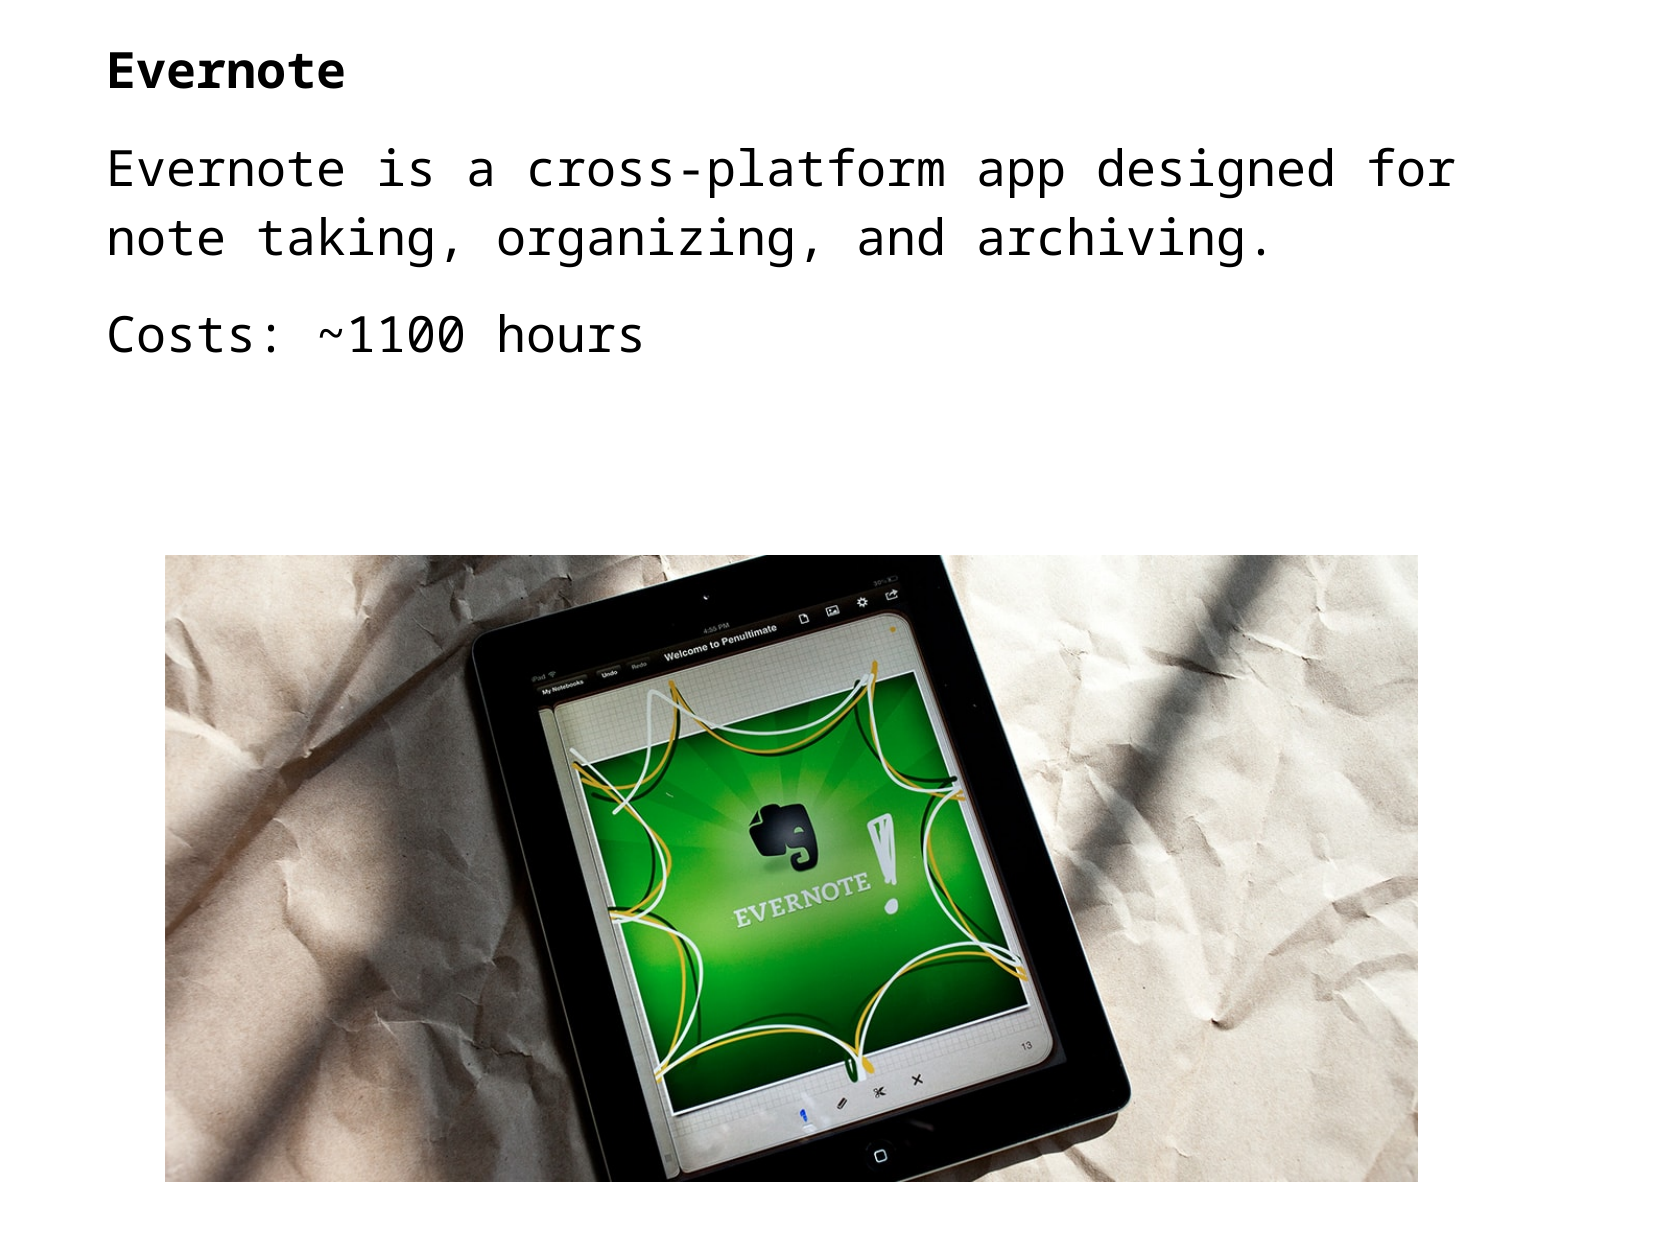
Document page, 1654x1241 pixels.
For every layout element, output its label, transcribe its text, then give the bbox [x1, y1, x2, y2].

list Evernote Evernote is a cross-platform app designed for note taking, organizing, and archiving. Costs: ~1100 hours [35, 35, 1589, 508]
picture [165, 555, 1418, 1182]
